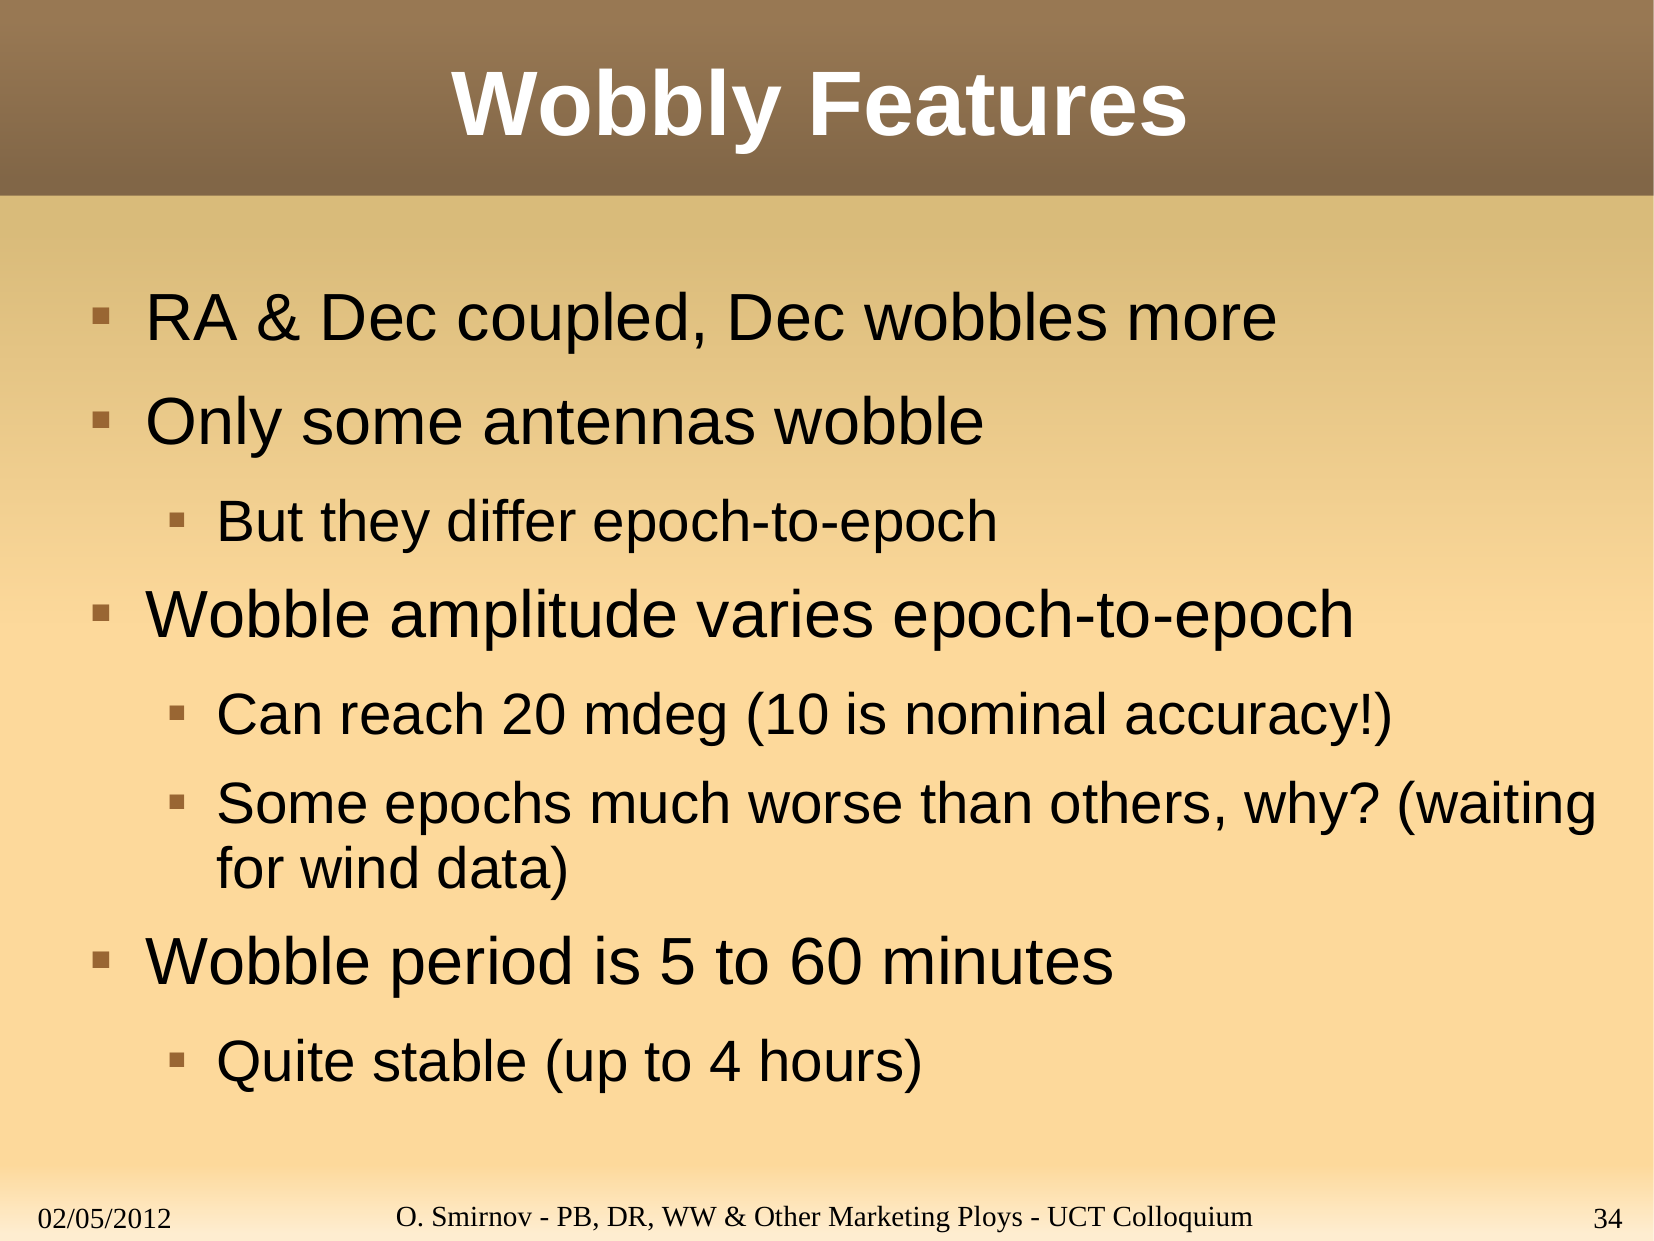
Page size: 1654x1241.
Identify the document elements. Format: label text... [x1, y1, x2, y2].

title Wobbly Features [76, 7, 1565, 200]
list RA & Dec coupled, Dec wobbles more Only some antennas wobble But they differ epoch-to-epoch Wobble amplitude varies epoch-to-epoch Can reach 20 mdeg (10 is nominal accuracy!) Some epochs much worse than others, why? (waiting for wind data) Wobble period is 5 to 60 minutes Quite stable (up to 4 hours) [75, 280, 1613, 1126]
picture [0, 0, 1654, 1241]
